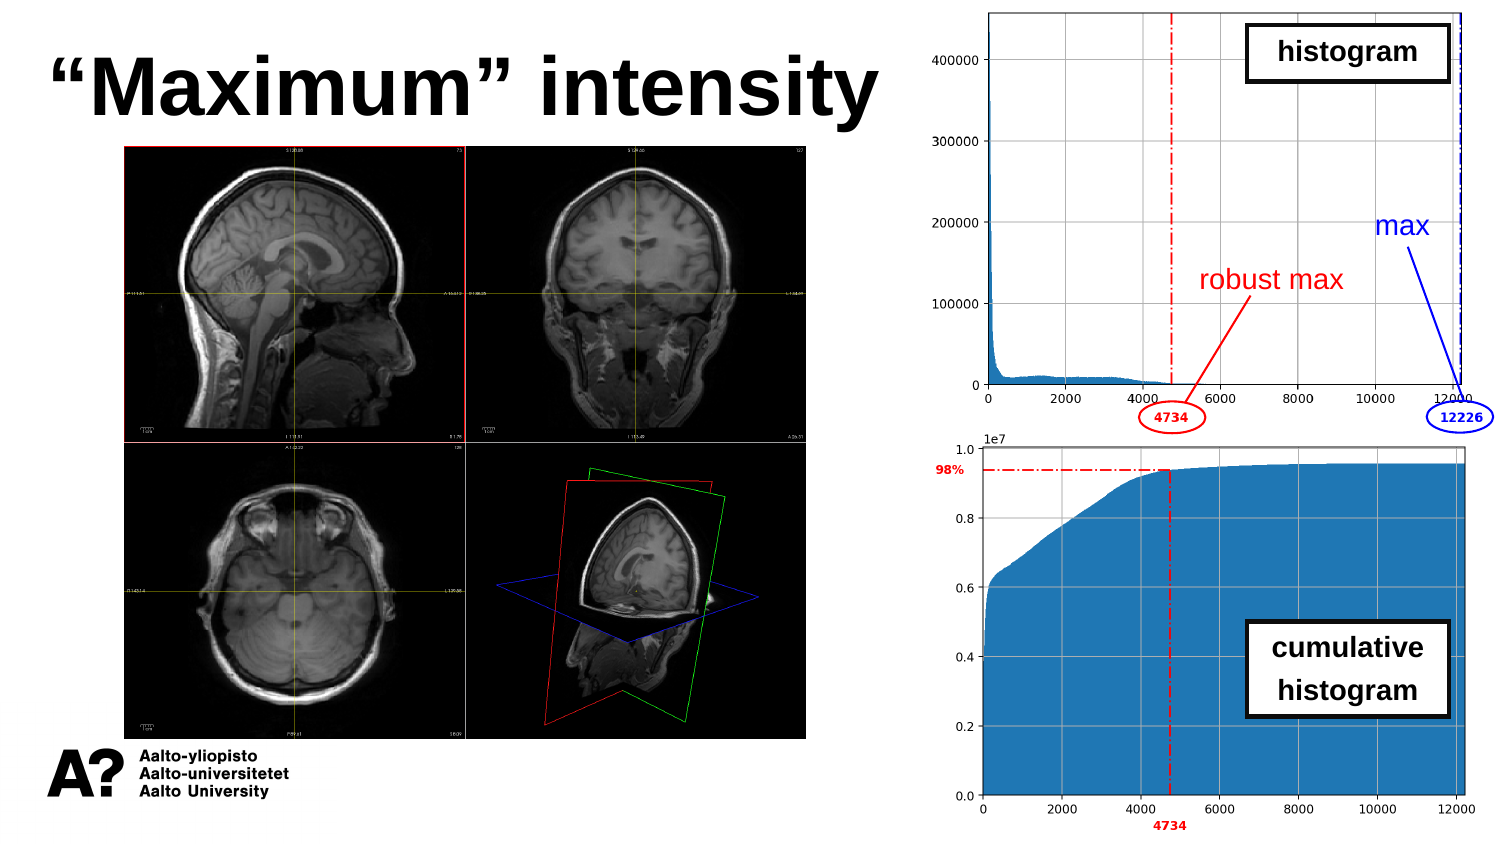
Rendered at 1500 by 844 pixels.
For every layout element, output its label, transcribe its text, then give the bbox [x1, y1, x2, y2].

picture [1428, 402, 1491, 431]
text_box histogram [1246, 24, 1450, 82]
picture [922, 4, 1492, 842]
text_box max [1351, 206, 1454, 247]
picture [0, 146, 806, 844]
text_box robust max [1191, 259, 1353, 300]
list “Maximum” intensity [47, 32, 922, 197]
text_box cumulative histogram [1246, 621, 1450, 717]
